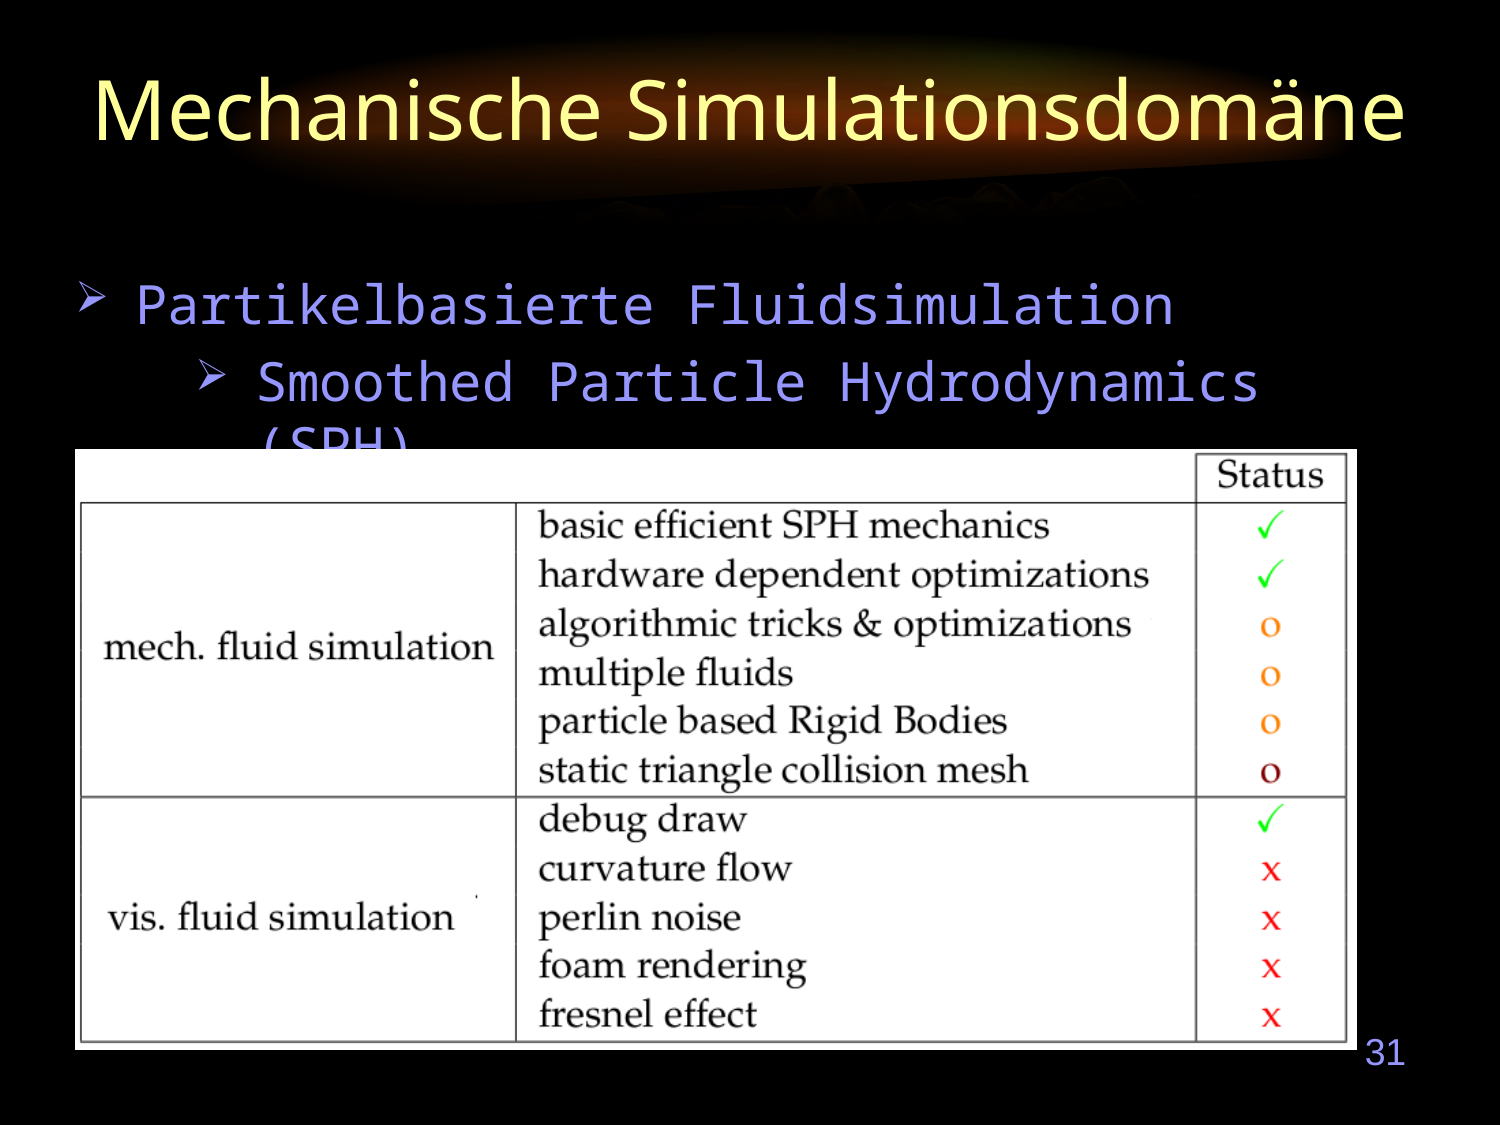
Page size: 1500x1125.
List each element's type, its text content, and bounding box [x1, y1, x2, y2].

text_box [112, 0, 1463, 241]
text_box Partikelbasierte Fluidsimulation Smoothed Particle Hydrodynamics (SPH) [0, 262, 1471, 1088]
picture [75, 449, 1357, 1051]
text_box Mechanische Simulationsdomäne [75, 0, 1426, 216]
